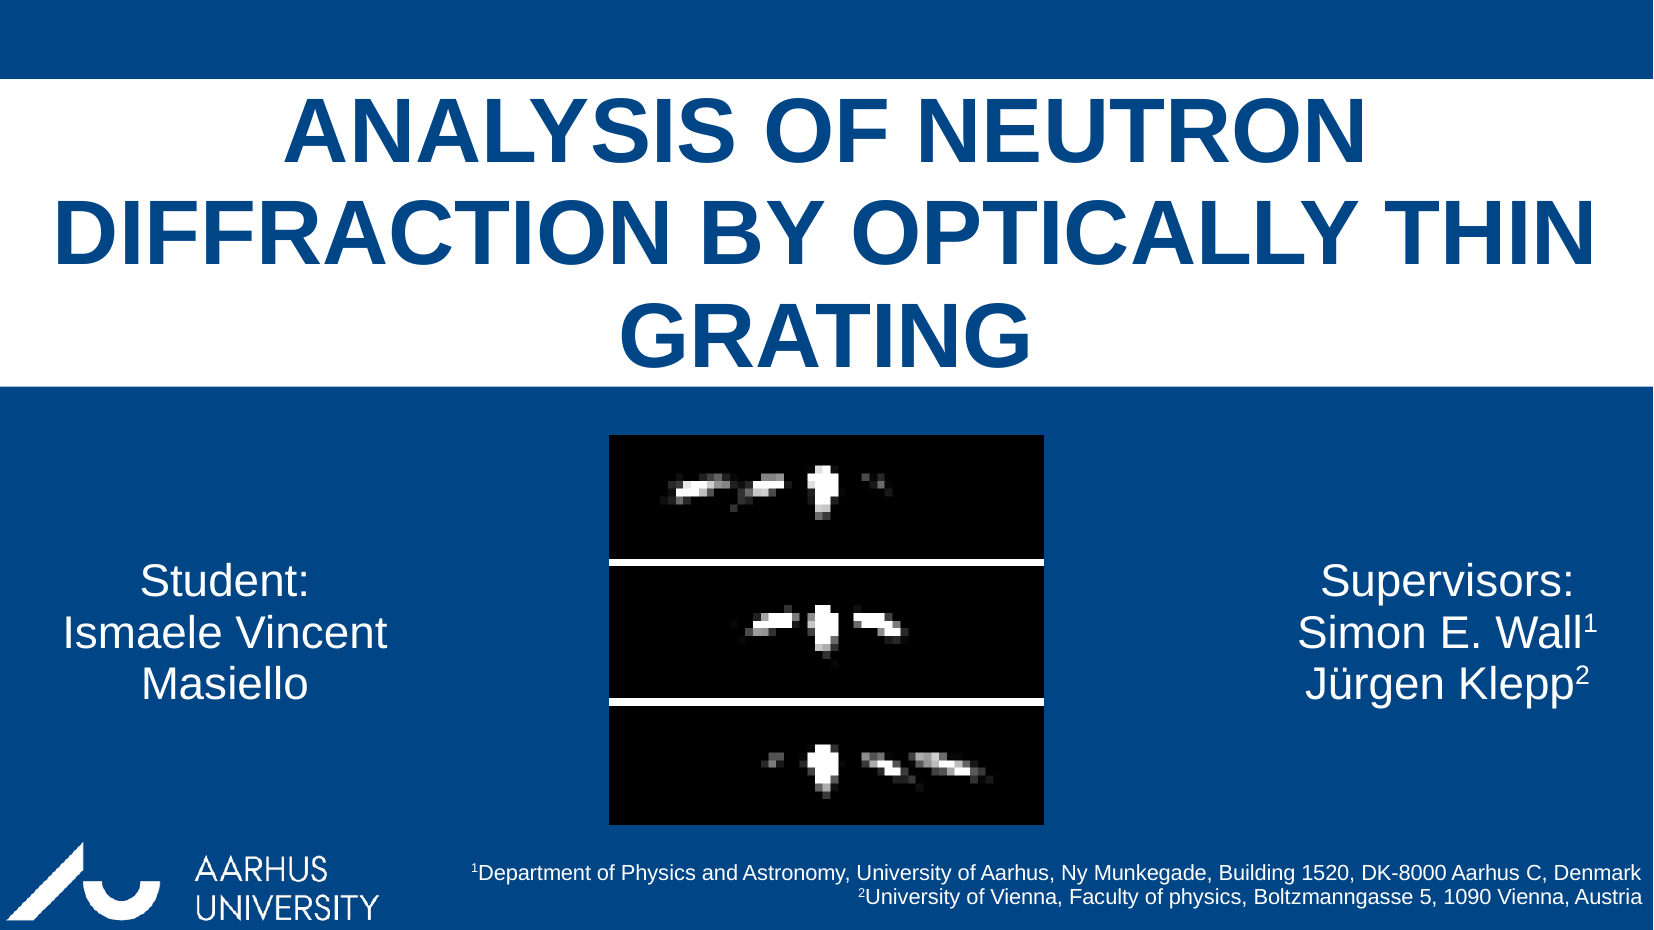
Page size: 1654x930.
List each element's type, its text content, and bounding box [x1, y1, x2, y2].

text_box Student: Ismaele Vincent Masiello [45, 547, 406, 717]
picture [5, 841, 414, 928]
text_box Supervisors: Simon E. Wall1 Jürgen Klepp2 [1275, 547, 1621, 717]
picture [609, 435, 1044, 825]
title ANALYSIS OF NEUTRON DIFFRACTION BY OPTICALLY THIN GRATING [0, 79, 1653, 387]
text_box 1Department of Physics and Astronomy, University of Aarhus, Ny Munkegade, Building 1520, DK-8000 Aarhus C, Denmark 2University of Vienna, Faculty of physics, Boltzmanngasse 5, 1090 Vienna, Austria [443, 853, 1653, 917]
